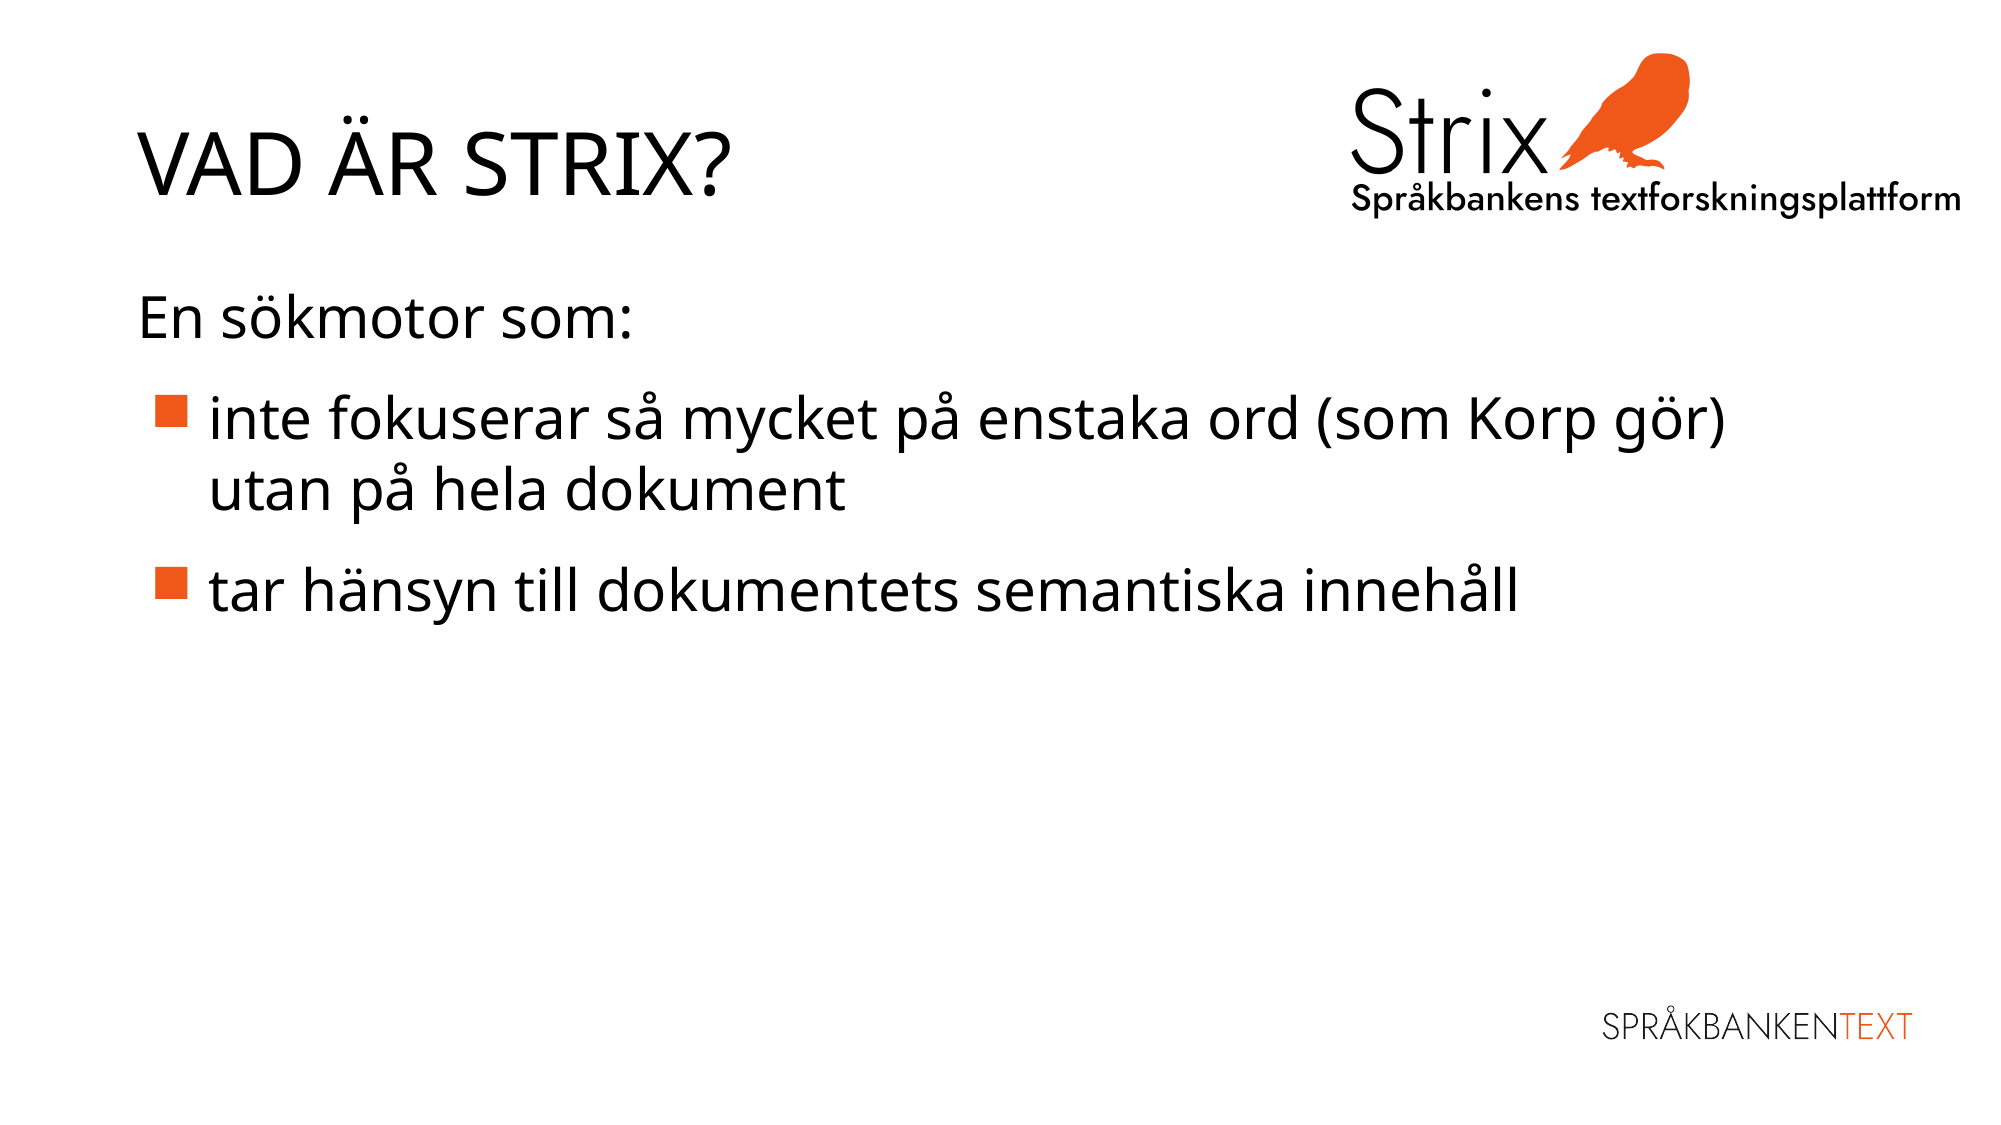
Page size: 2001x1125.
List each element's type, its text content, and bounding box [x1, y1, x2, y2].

picture [1336, 41, 1979, 235]
picture [1600, 998, 1959, 1125]
title Vad är Strix? [137, 98, 1336, 225]
list En sökmotor som: inte fokuserar så mycket på enstaka ord (som Korp gör) utan på hela dokument tar hänsyn till dokumentets semantiska innehåll [137, 281, 1861, 904]
